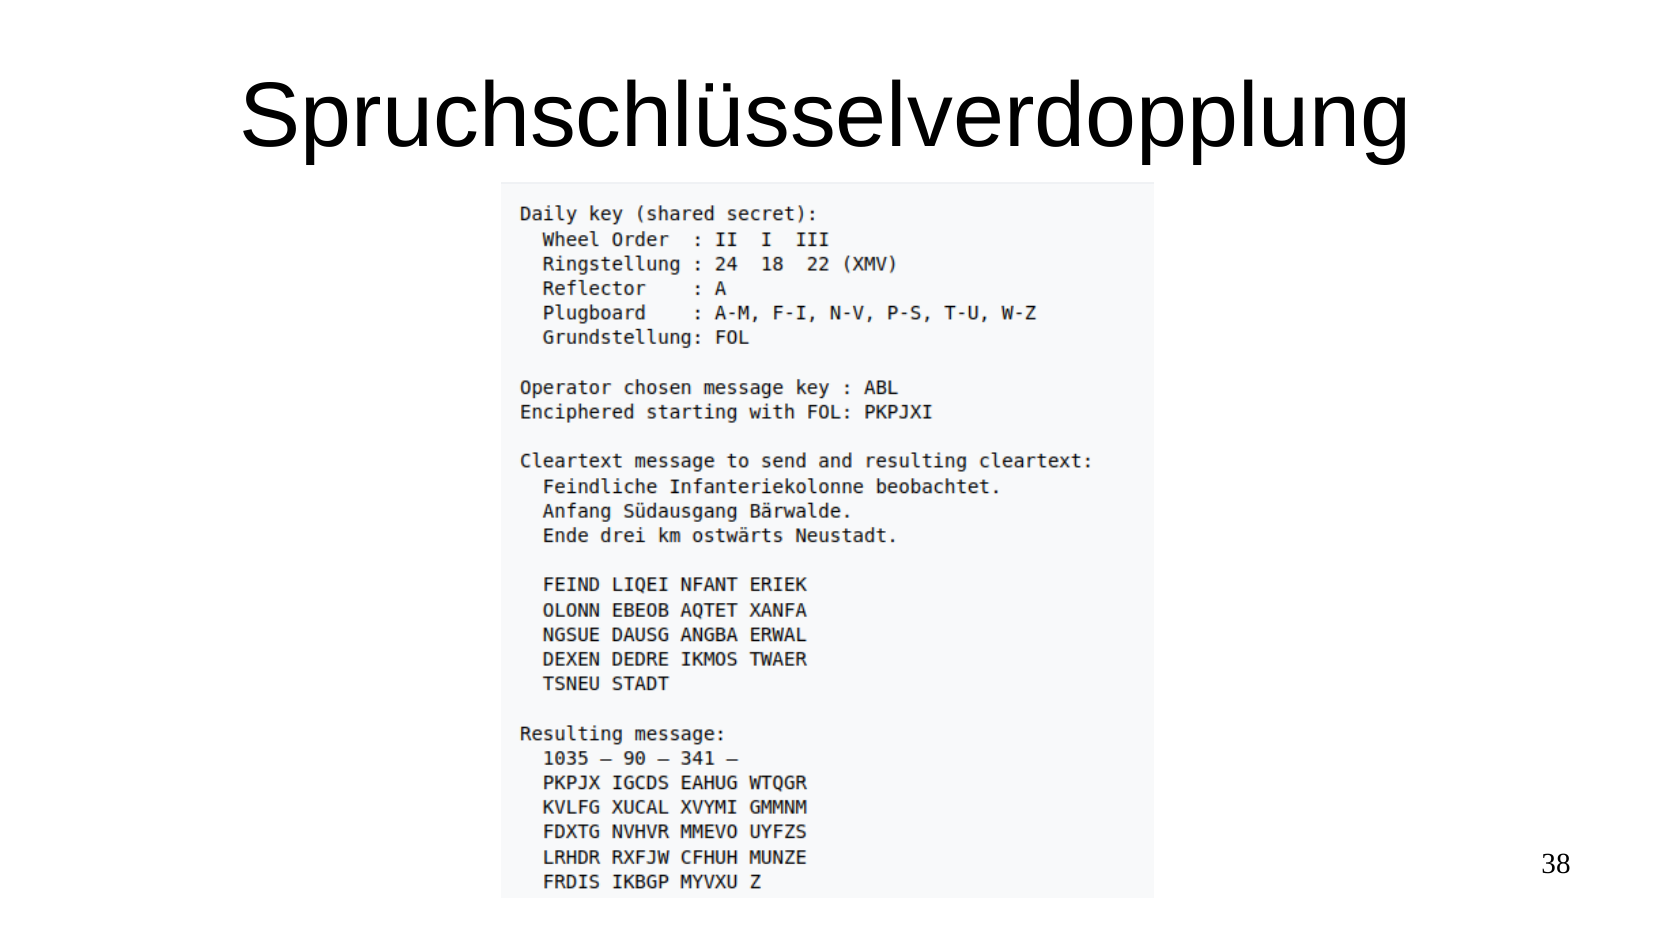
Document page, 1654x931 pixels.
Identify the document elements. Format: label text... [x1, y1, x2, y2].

title Spruchschlüsselverdopplung [82, 37, 1571, 193]
picture [501, 177, 1154, 898]
